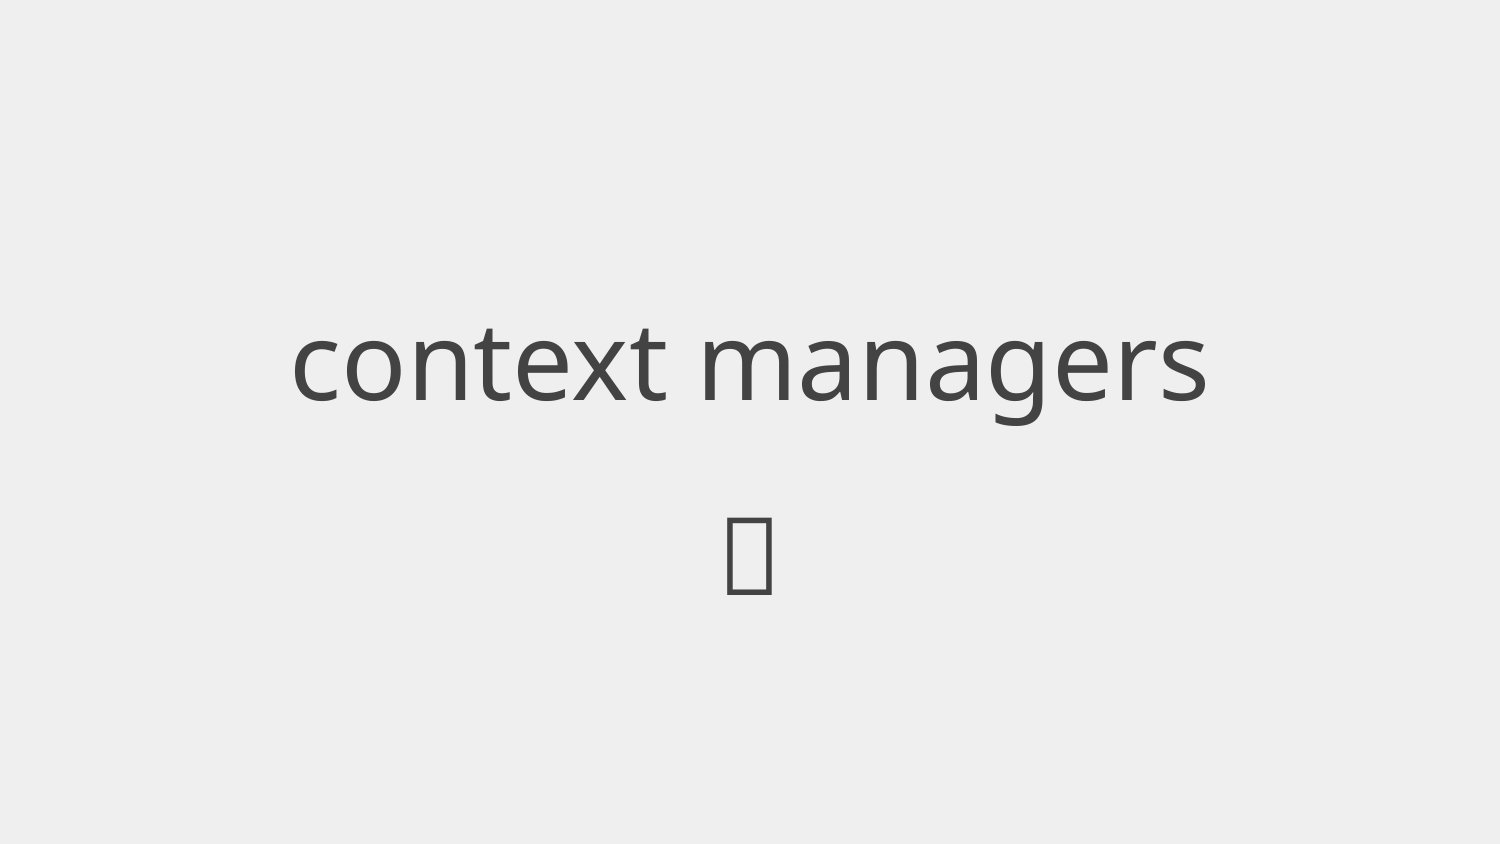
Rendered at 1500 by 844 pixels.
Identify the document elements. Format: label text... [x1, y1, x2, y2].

title context managers 🚀 [81, 62, 1418, 781]
